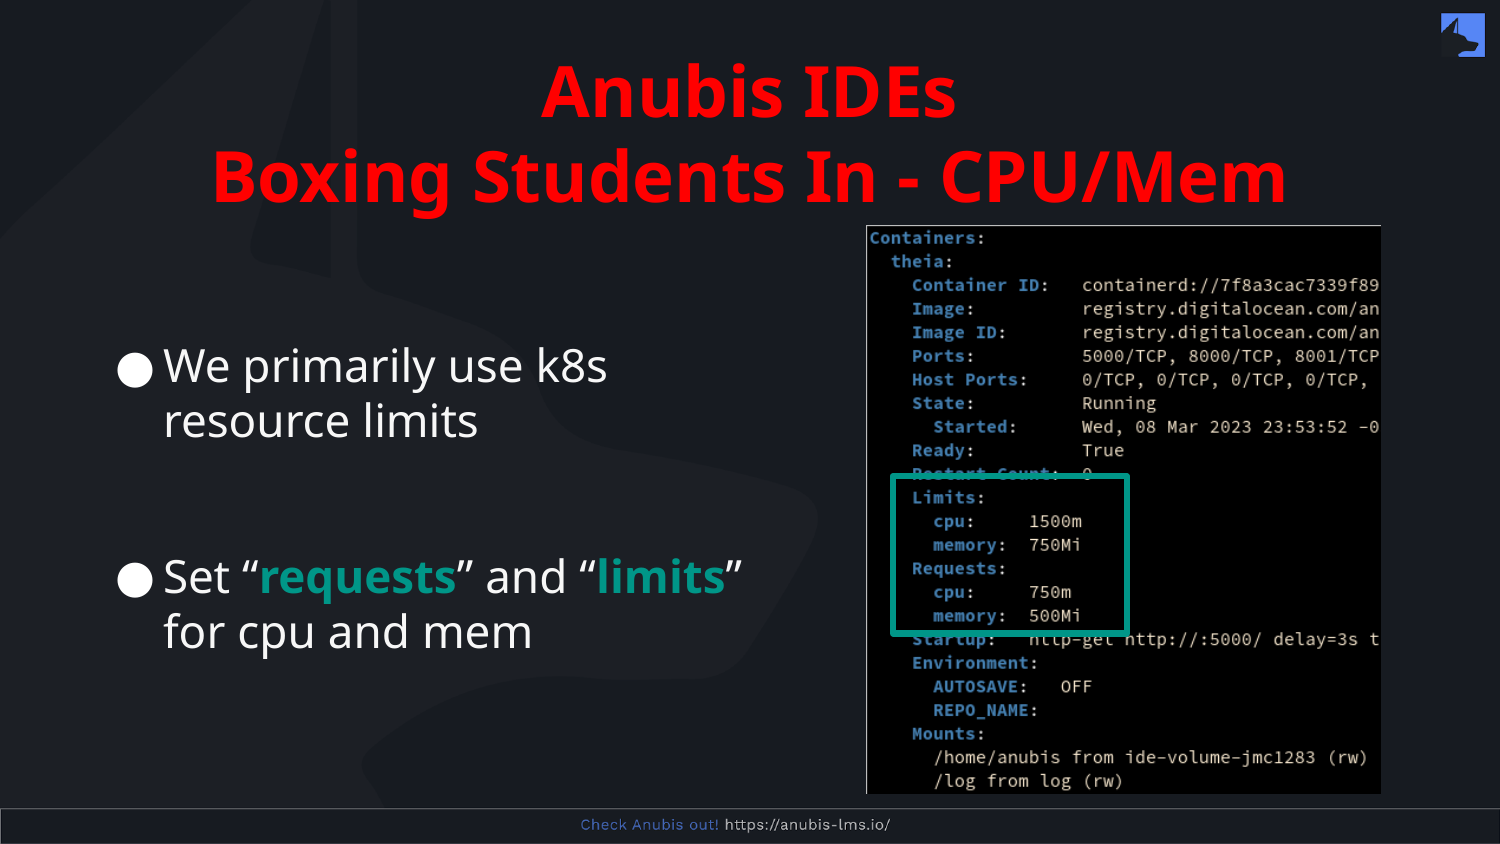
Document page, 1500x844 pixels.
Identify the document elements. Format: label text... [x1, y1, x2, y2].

title Anubis IDEs Boxing Students In - CPU/Mem [109, 38, 1391, 226]
picture [0, 0, 1500, 844]
list We primarily use k8s resource limits Set “requests” and “limits” for cpu and mem [109, 225, 754, 769]
